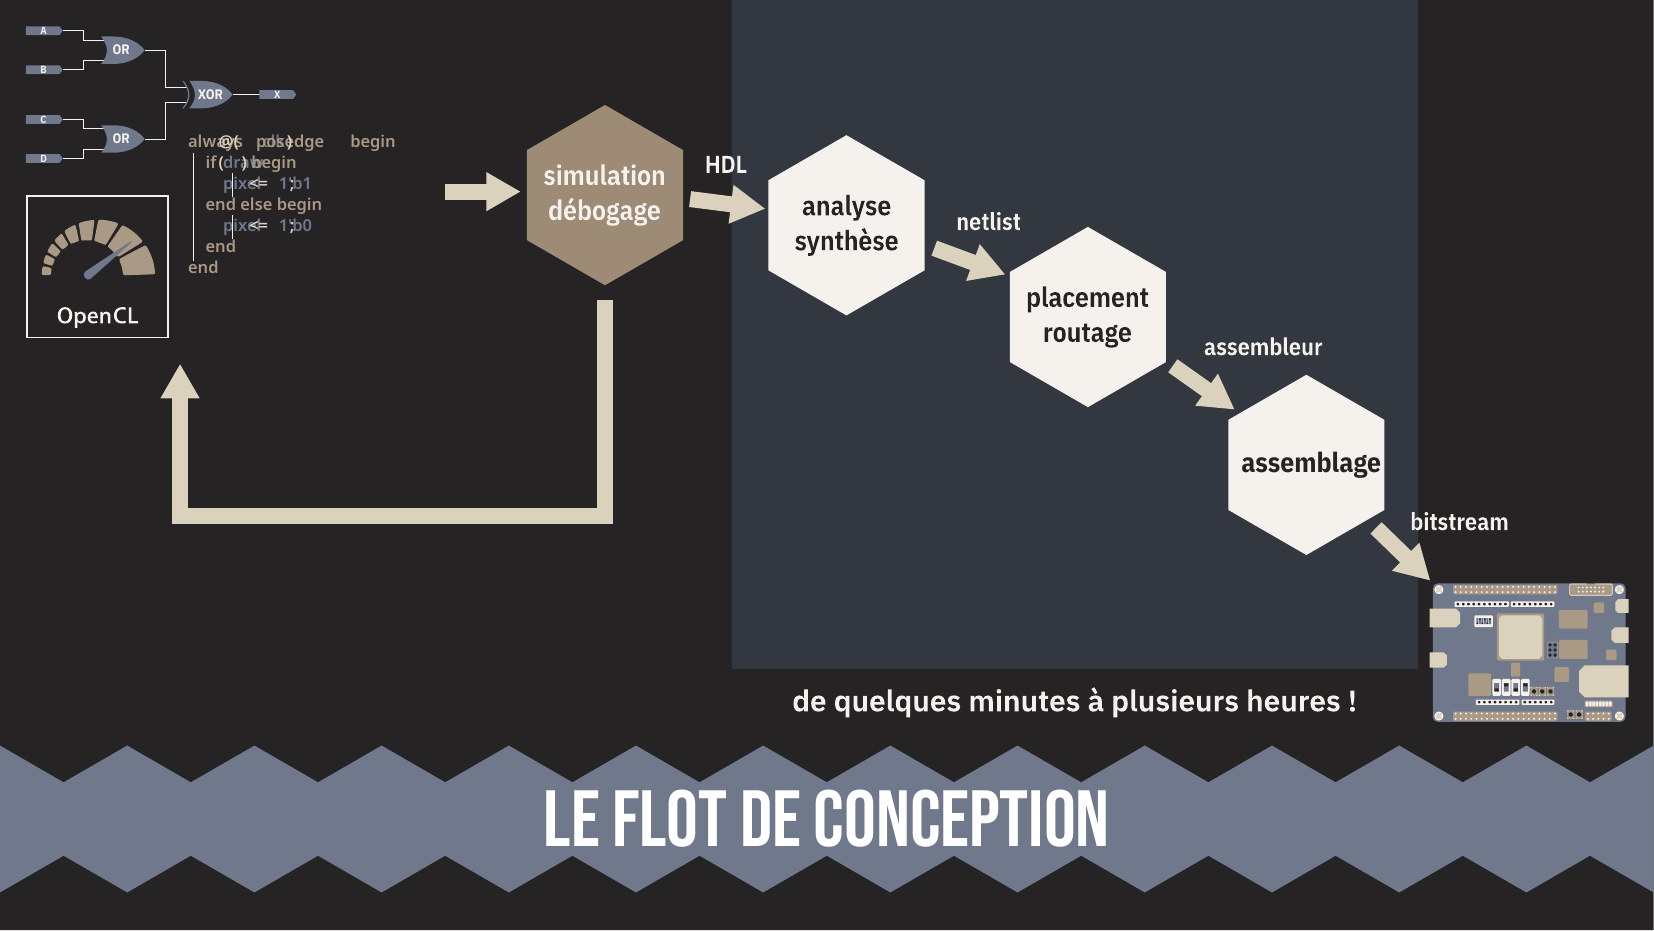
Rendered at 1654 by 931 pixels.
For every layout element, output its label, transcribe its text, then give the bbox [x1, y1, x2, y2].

title Le flot de conception [54, 768, 1600, 877]
picture [0, 0, 1654, 741]
